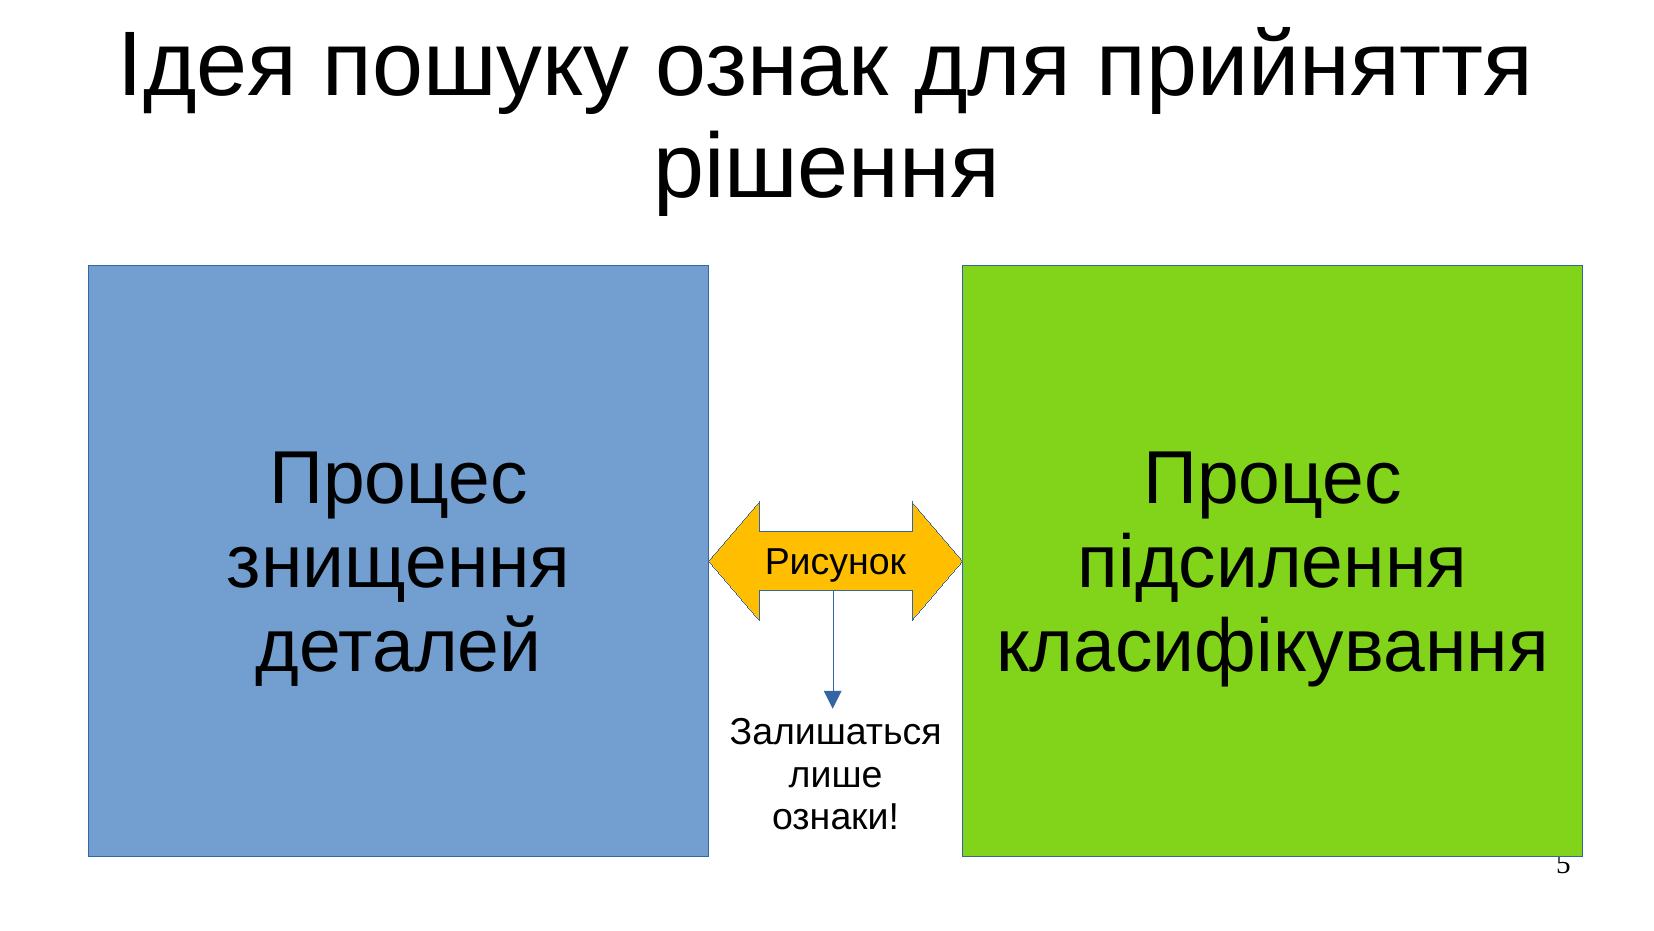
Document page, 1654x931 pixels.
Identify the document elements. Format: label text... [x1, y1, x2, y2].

text_box Залишаться лише ознаки! [708, 703, 963, 845]
text_box Рисунок [708, 501, 963, 621]
text_box Процес підсилення класифікування [962, 265, 1583, 857]
text_box Процес знищення деталей [88, 265, 709, 857]
title Ідея пошуку ознак для прийняття рішення [82, 12, 1571, 218]
